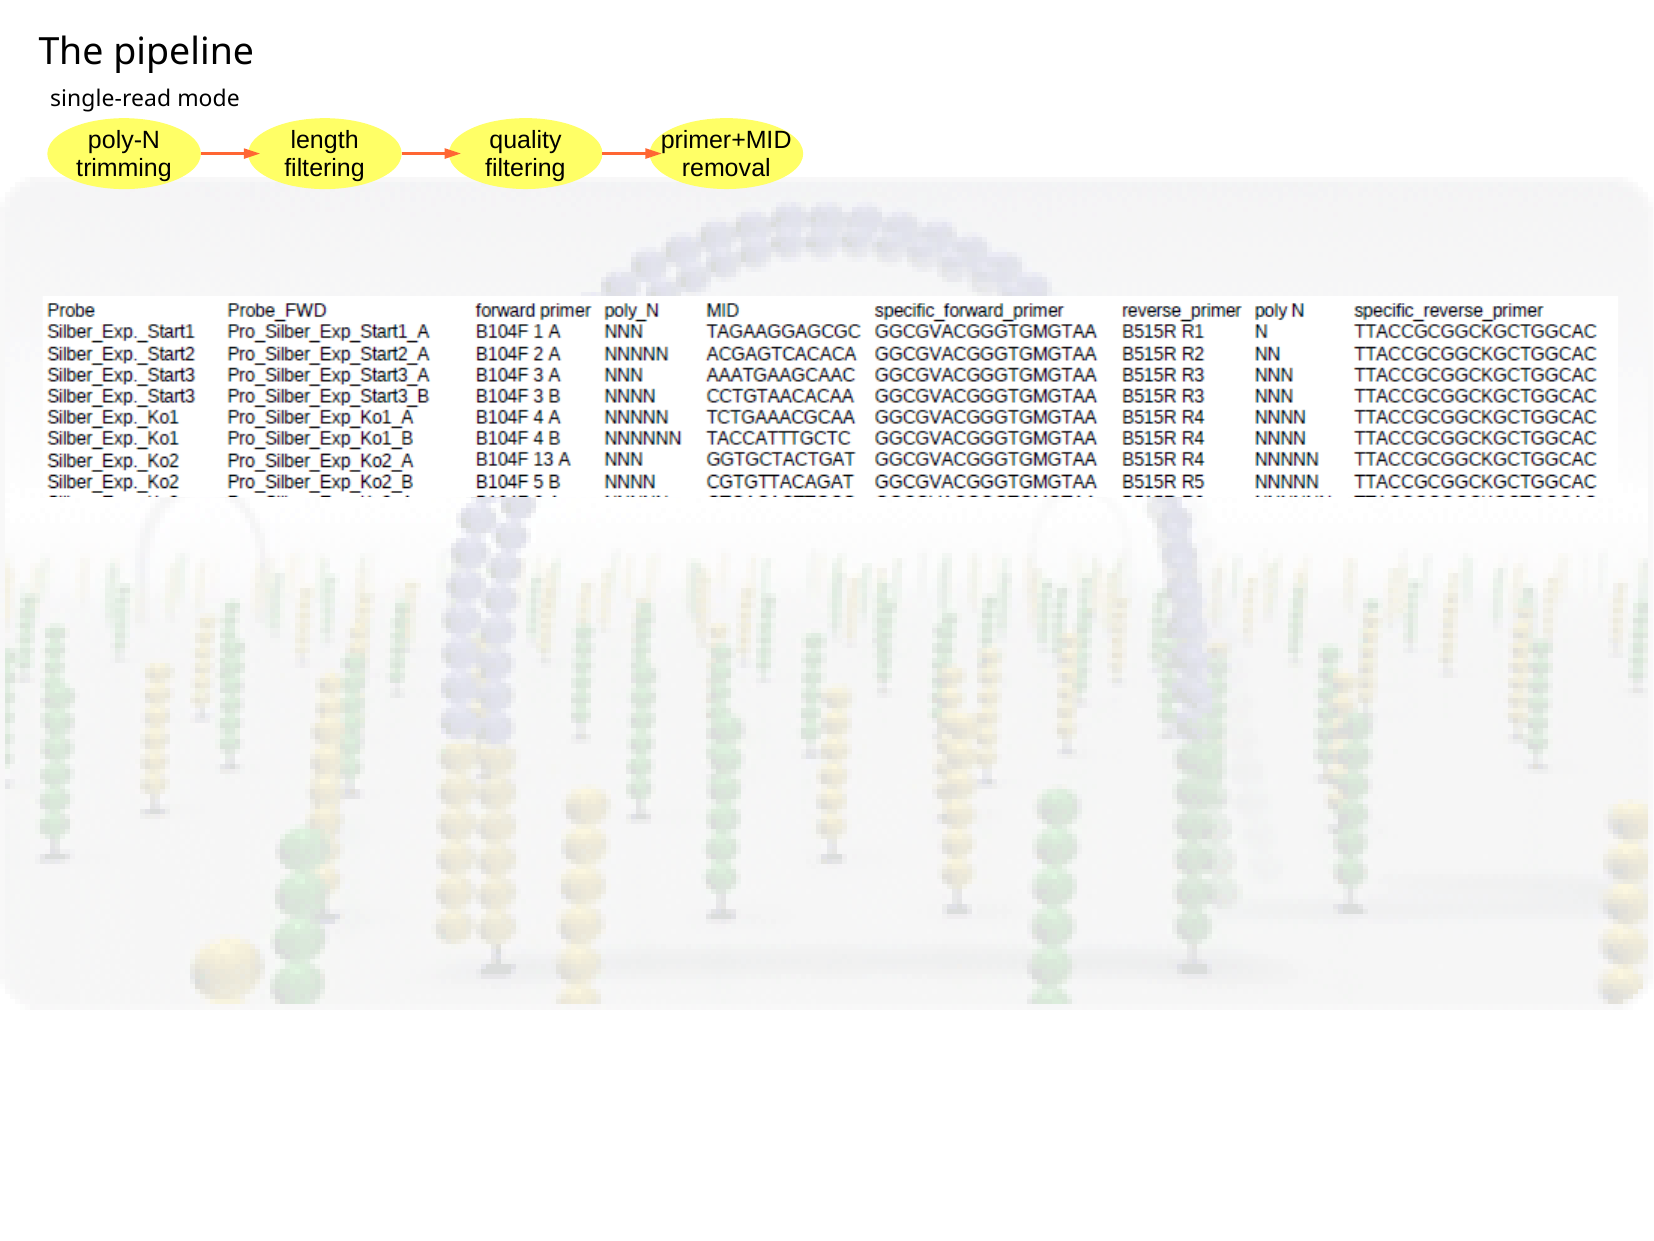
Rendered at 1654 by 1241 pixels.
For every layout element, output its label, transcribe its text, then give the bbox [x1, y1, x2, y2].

text_box The pipeline [23, 16, 304, 92]
picture [42, 296, 1619, 497]
text_box [0, 0, 1654, 1241]
text_box single-read mode [35, 74, 292, 127]
text_box quality filtering [449, 118, 603, 190]
text_box primer+MID removal [650, 118, 804, 190]
text_box poly-N trimming [47, 127, 201, 190]
text_box length filtering [248, 118, 402, 190]
